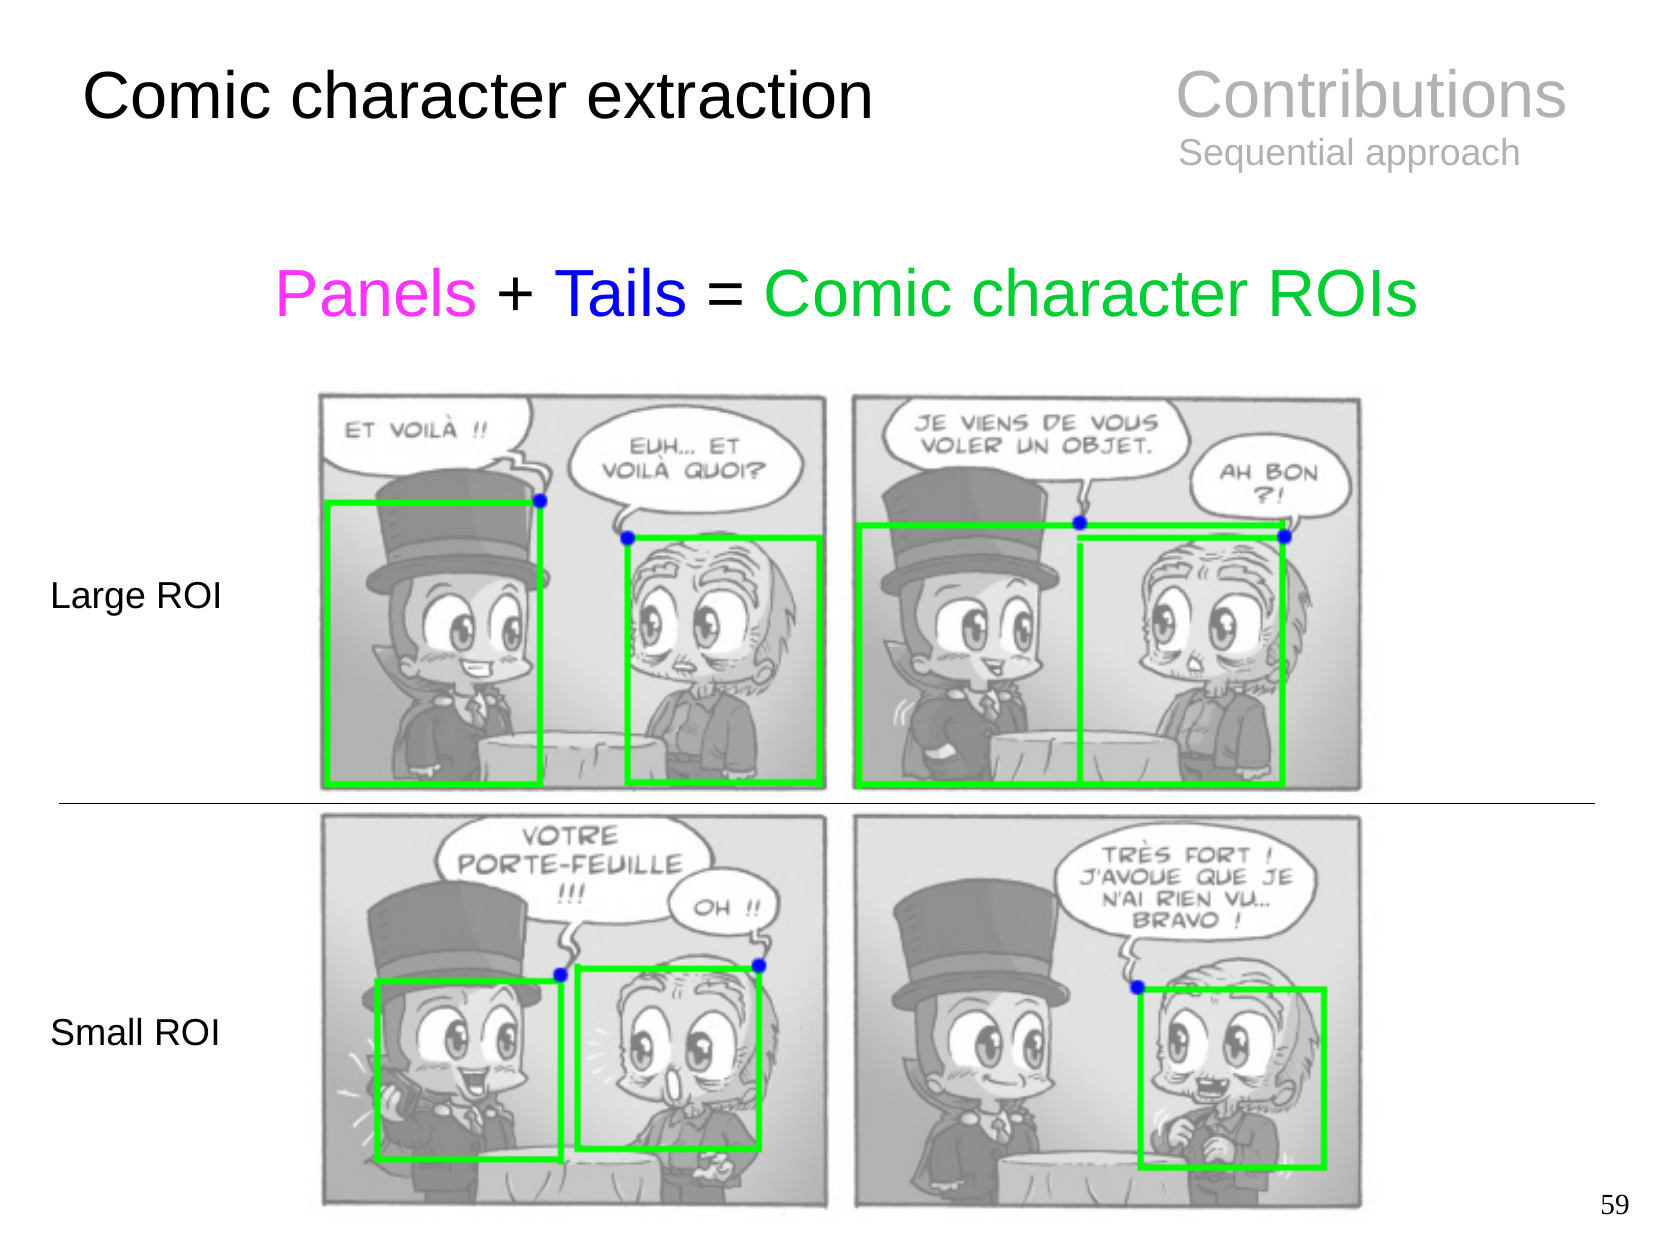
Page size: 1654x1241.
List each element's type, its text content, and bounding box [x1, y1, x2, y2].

text_box Large ROI [35, 566, 306, 624]
picture [306, 804, 1382, 1221]
picture [306, 382, 1382, 803]
text_box Panels + Tails = Comic character ROIs [259, 248, 1512, 338]
text_box Small ROI [35, 1003, 306, 1061]
title Comic character extraction [82, 49, 1571, 142]
